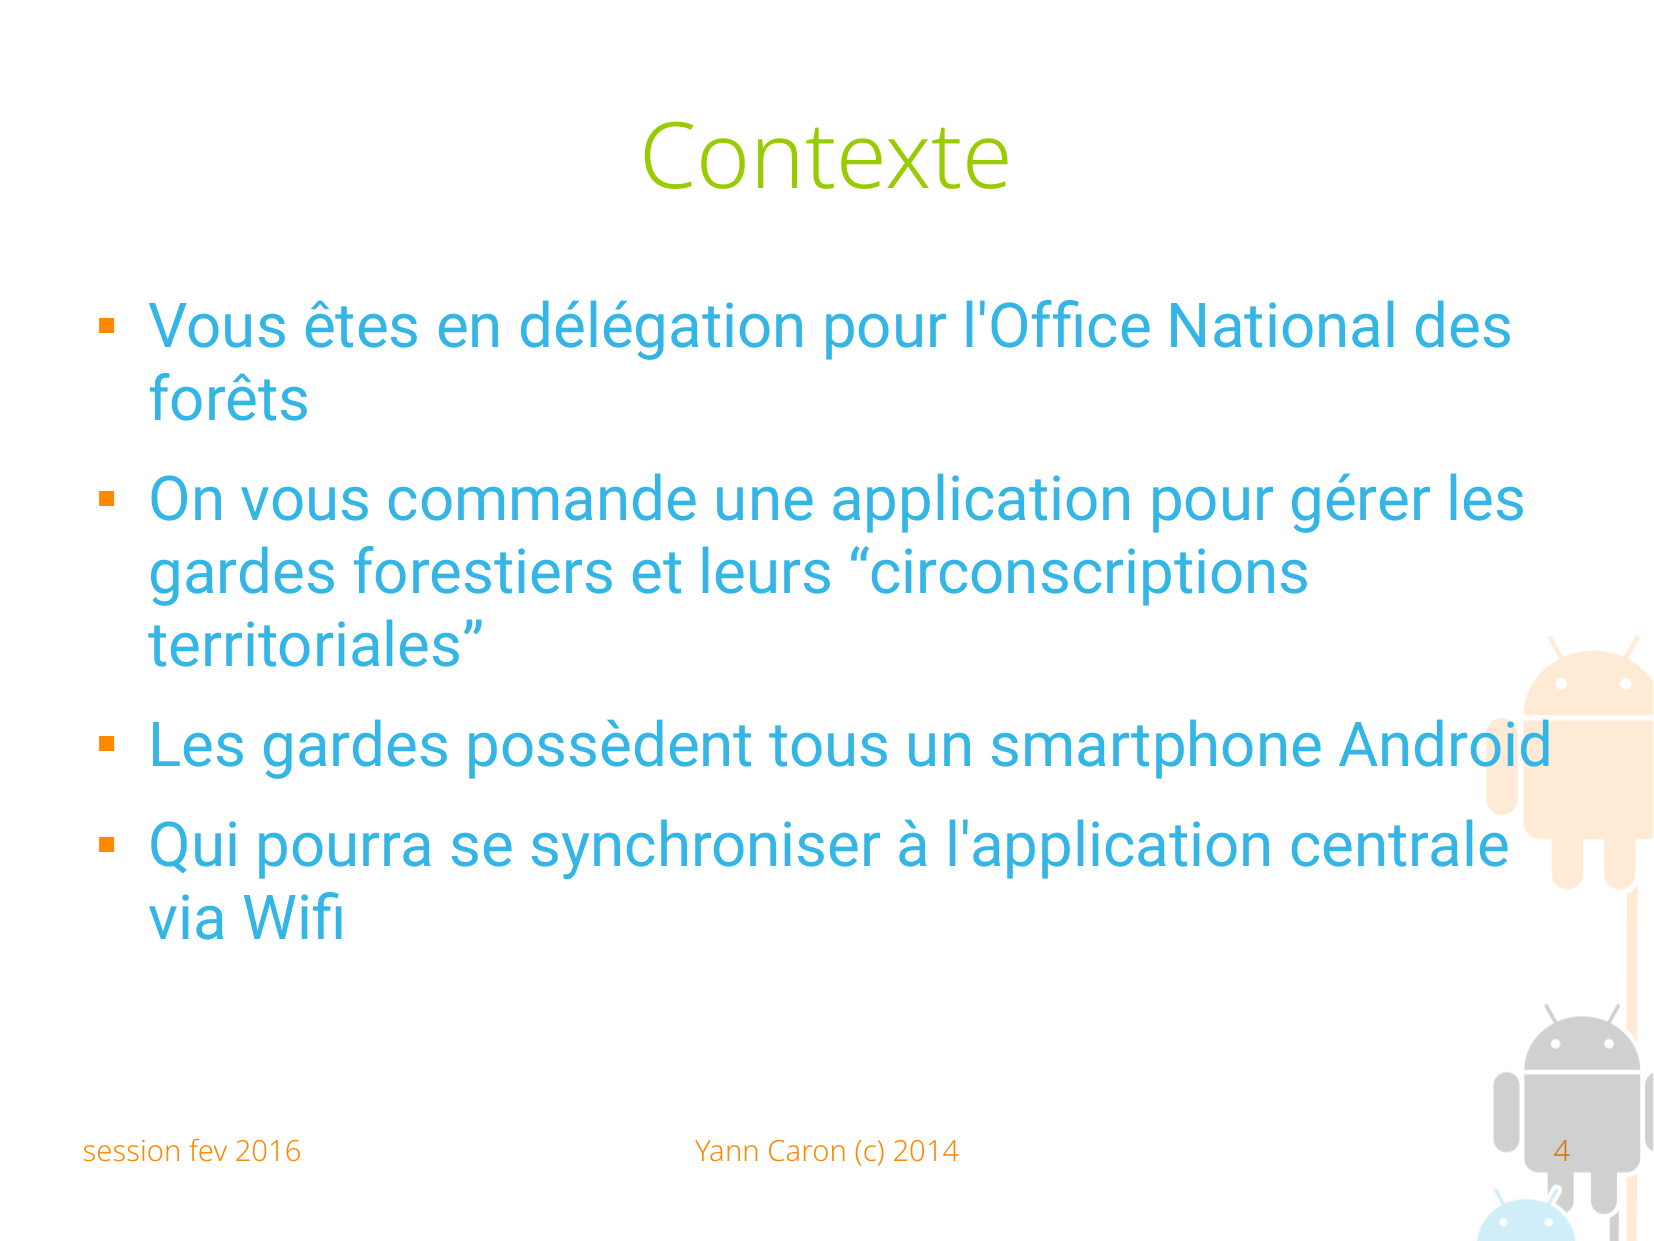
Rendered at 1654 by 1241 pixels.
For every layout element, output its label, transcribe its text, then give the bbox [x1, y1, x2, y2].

title Contexte [82, 49, 1571, 257]
picture [240, 423, 1654, 1241]
list Vous êtes en délégation pour l'Office National des forêts On vous commande une application pour gérer les gardes forestiers et leurs “circonscriptions territoriales” Les gardes possèdent tous un smartphone Android Qui pourra se synchroniser à l'application centrale via Wifi [82, 290, 1571, 1010]
